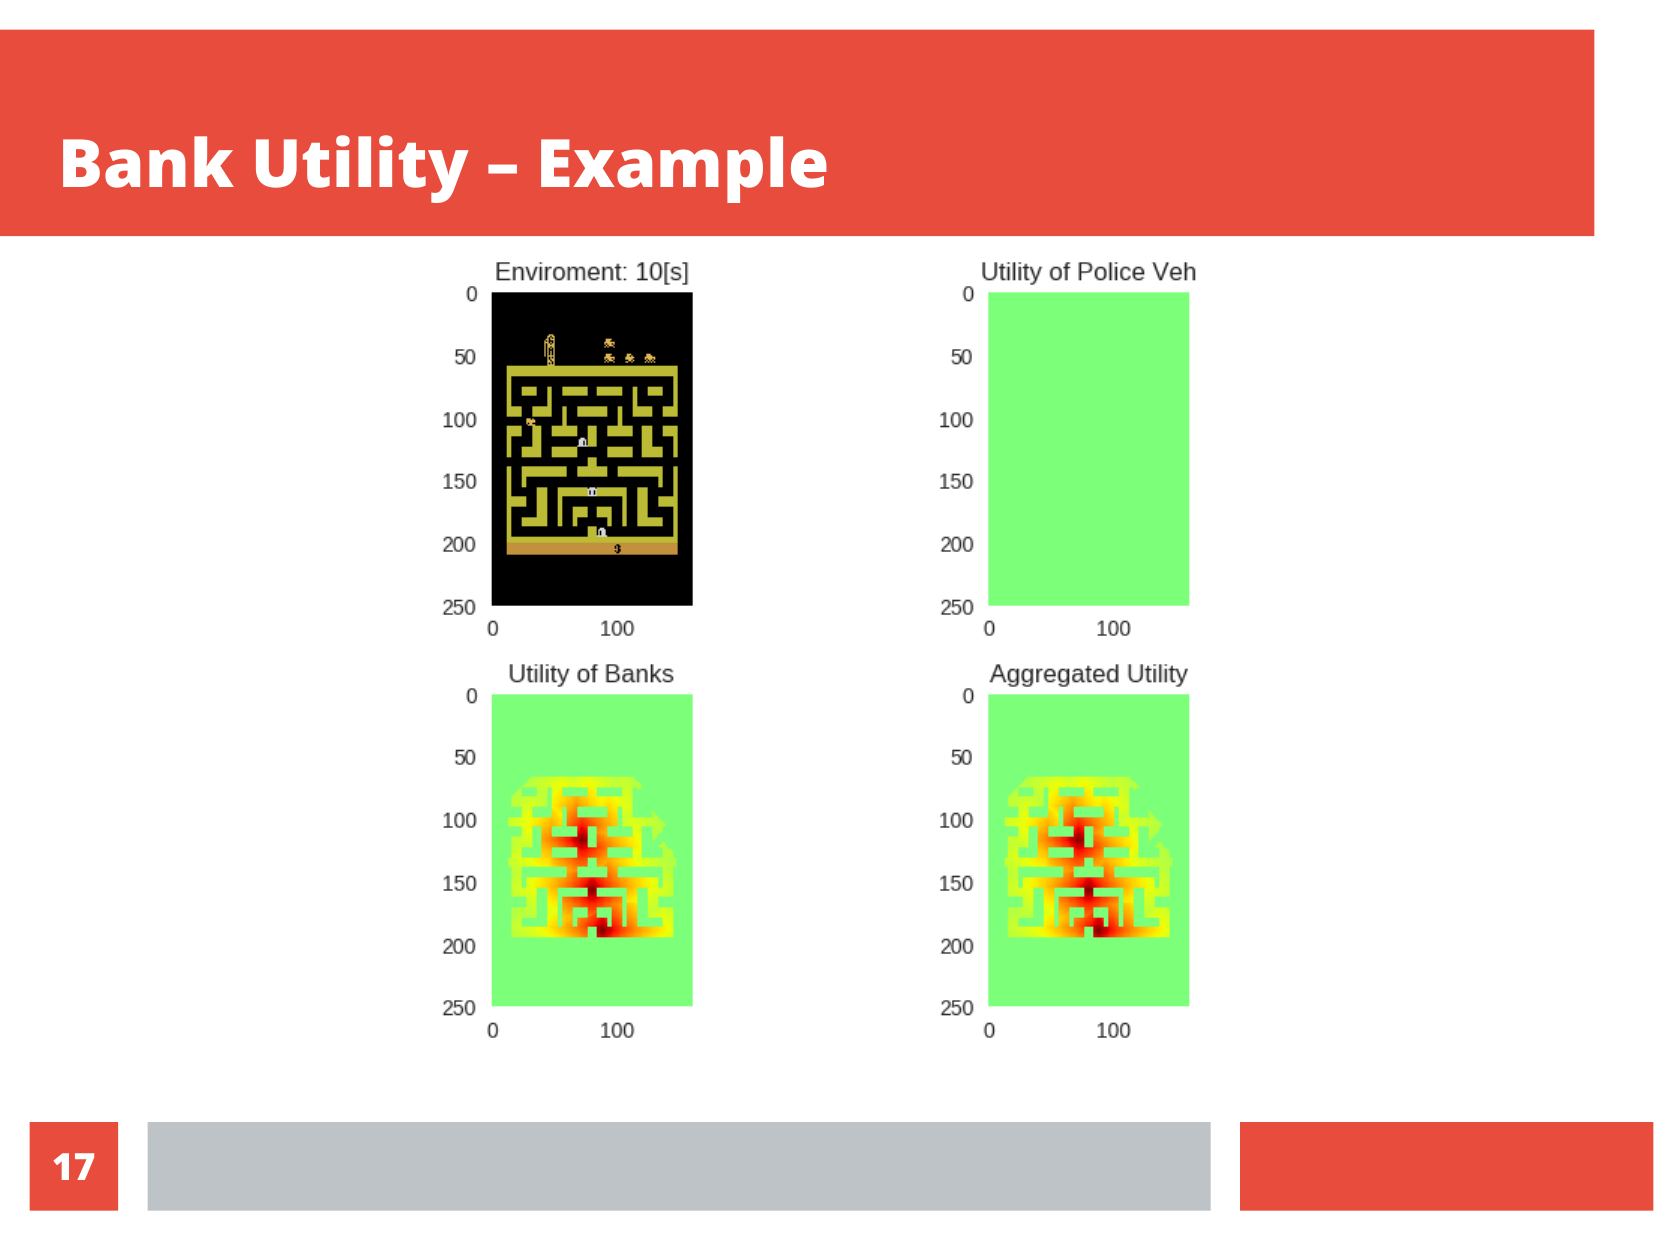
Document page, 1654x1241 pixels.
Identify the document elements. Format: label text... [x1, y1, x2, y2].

picture [240, 240, 1440, 1066]
title Bank Utility – Example [59, 59, 1595, 207]
